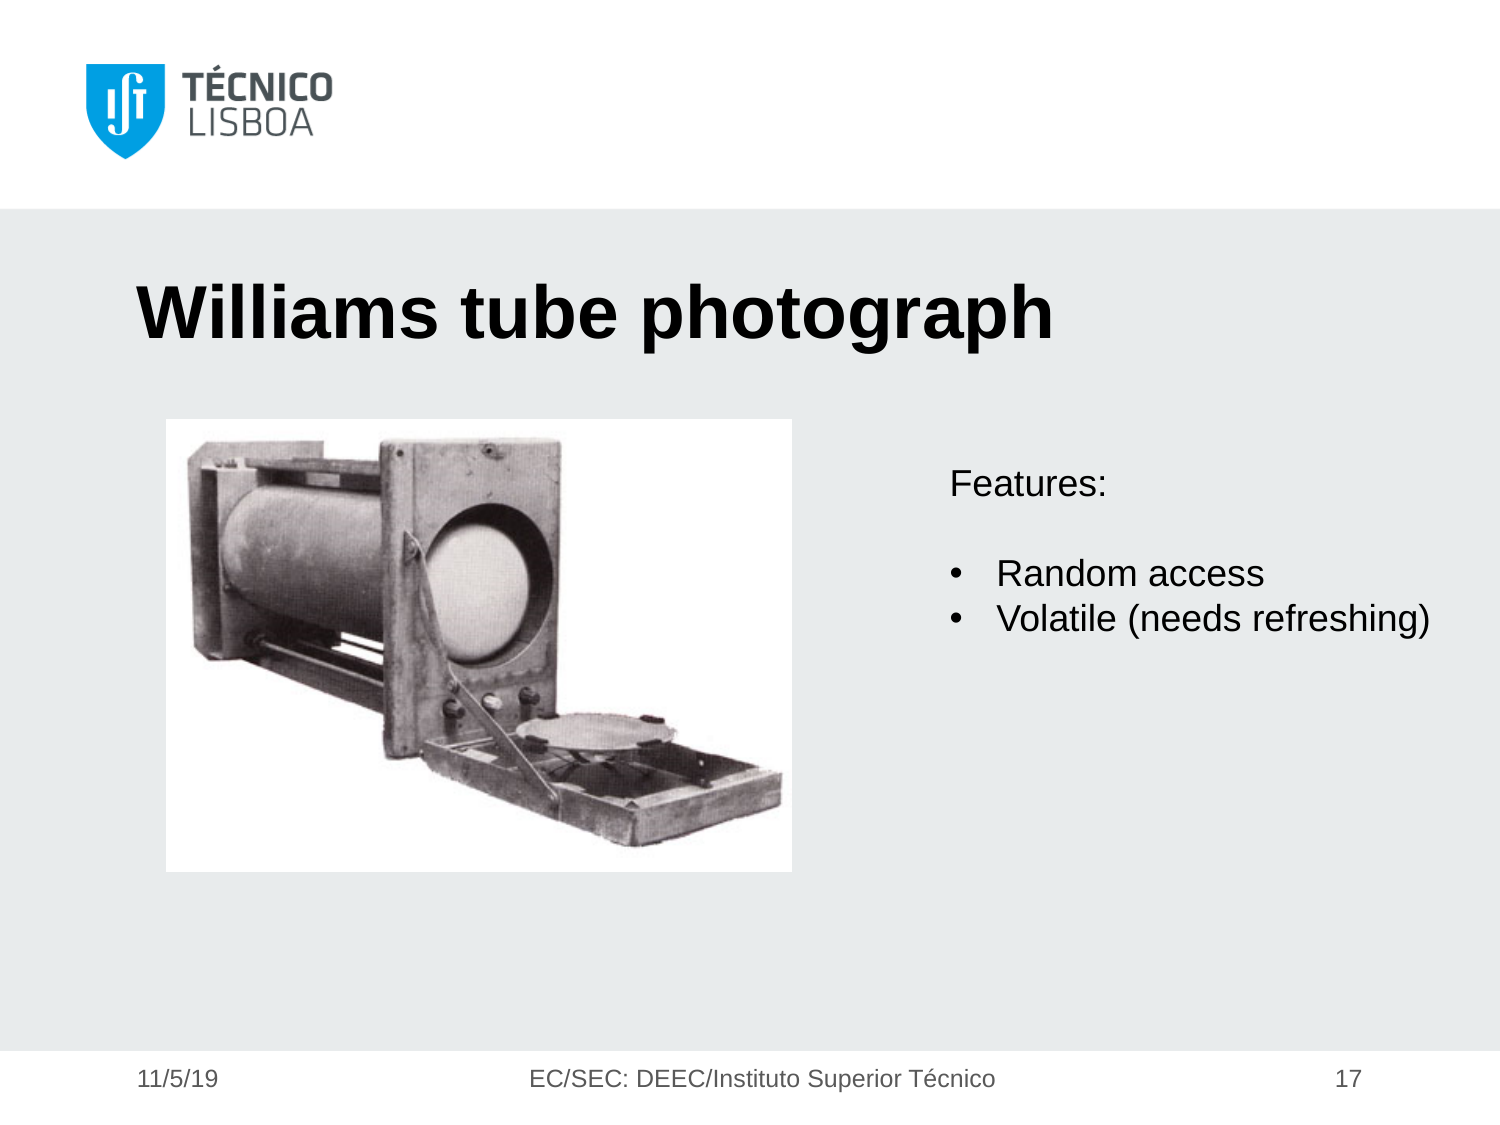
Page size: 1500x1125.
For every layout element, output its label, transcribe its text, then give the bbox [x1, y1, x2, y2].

picture [0, 0, 1500, 1125]
text_box Features: Random access Volatile (needs refreshing) [934, 452, 1446, 647]
title Williams tube photograph [121, 237, 1378, 381]
footer EC/SEC: DEEC/Instituto Superior Técnico [512, 1052, 1021, 1103]
slide_number <number> [1077, 1052, 1378, 1103]
slide_number 11/5/19 [121, 1052, 425, 1103]
